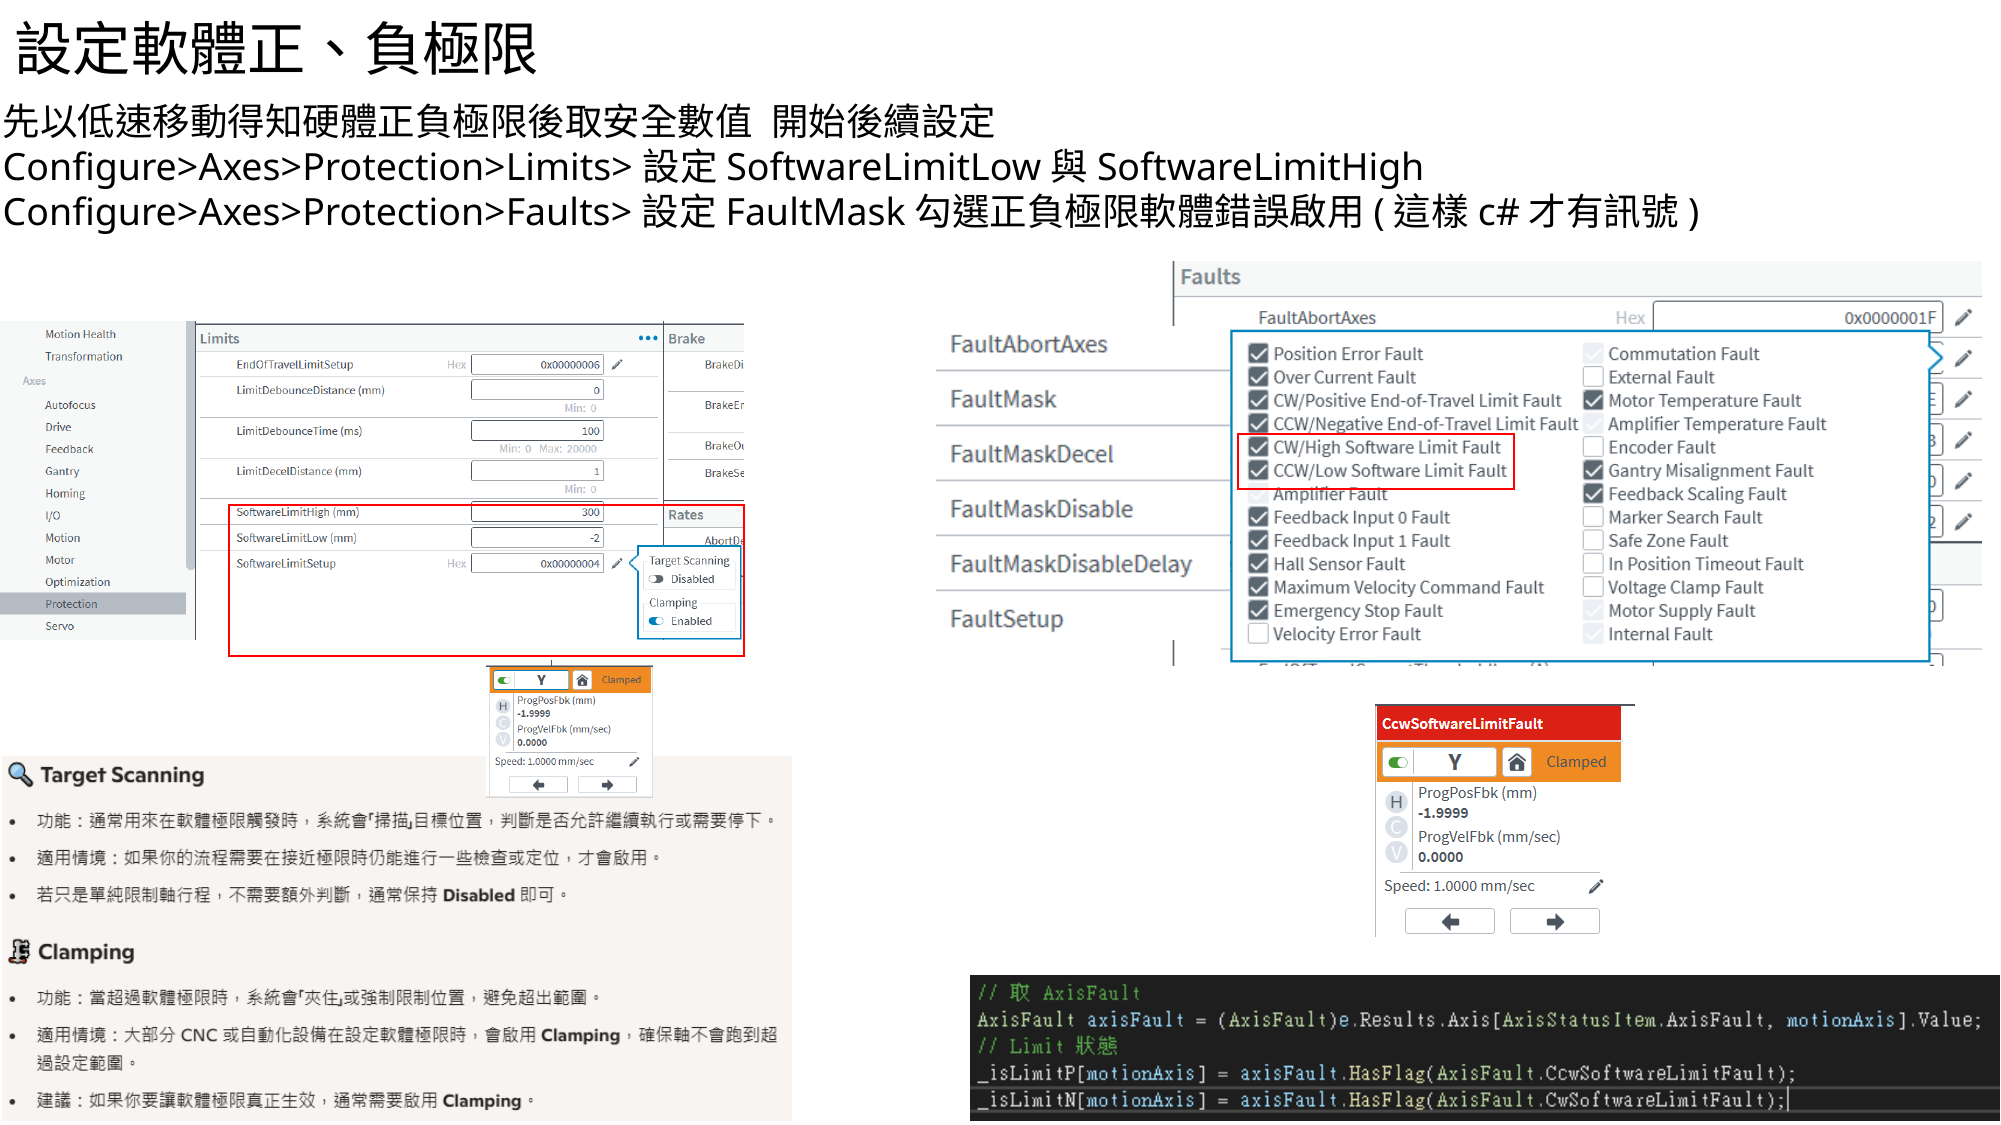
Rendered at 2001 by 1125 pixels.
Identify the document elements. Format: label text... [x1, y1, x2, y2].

picture [230, 506, 743, 640]
picture [970, 975, 2000, 1121]
picture [2, 660, 792, 1121]
text_box 設定軟體正、負極限 [0, 4, 1000, 90]
picture [0, 321, 744, 640]
text_box 先以低速移動得知硬體正負極限後取安全數值 開始後續設定 Configure>Axes>Protection>Limits>設定SoftwareLimitLow與SoftwareLimitHigh Configure>Axes>Protection>Faults>設定FaultMask勾選正負極限軟體錯誤啟用(這樣c#才有訊號) [0, 90, 2000, 241]
picture [631, 548, 739, 637]
picture [936, 261, 1982, 667]
picture [1375, 704, 1635, 937]
